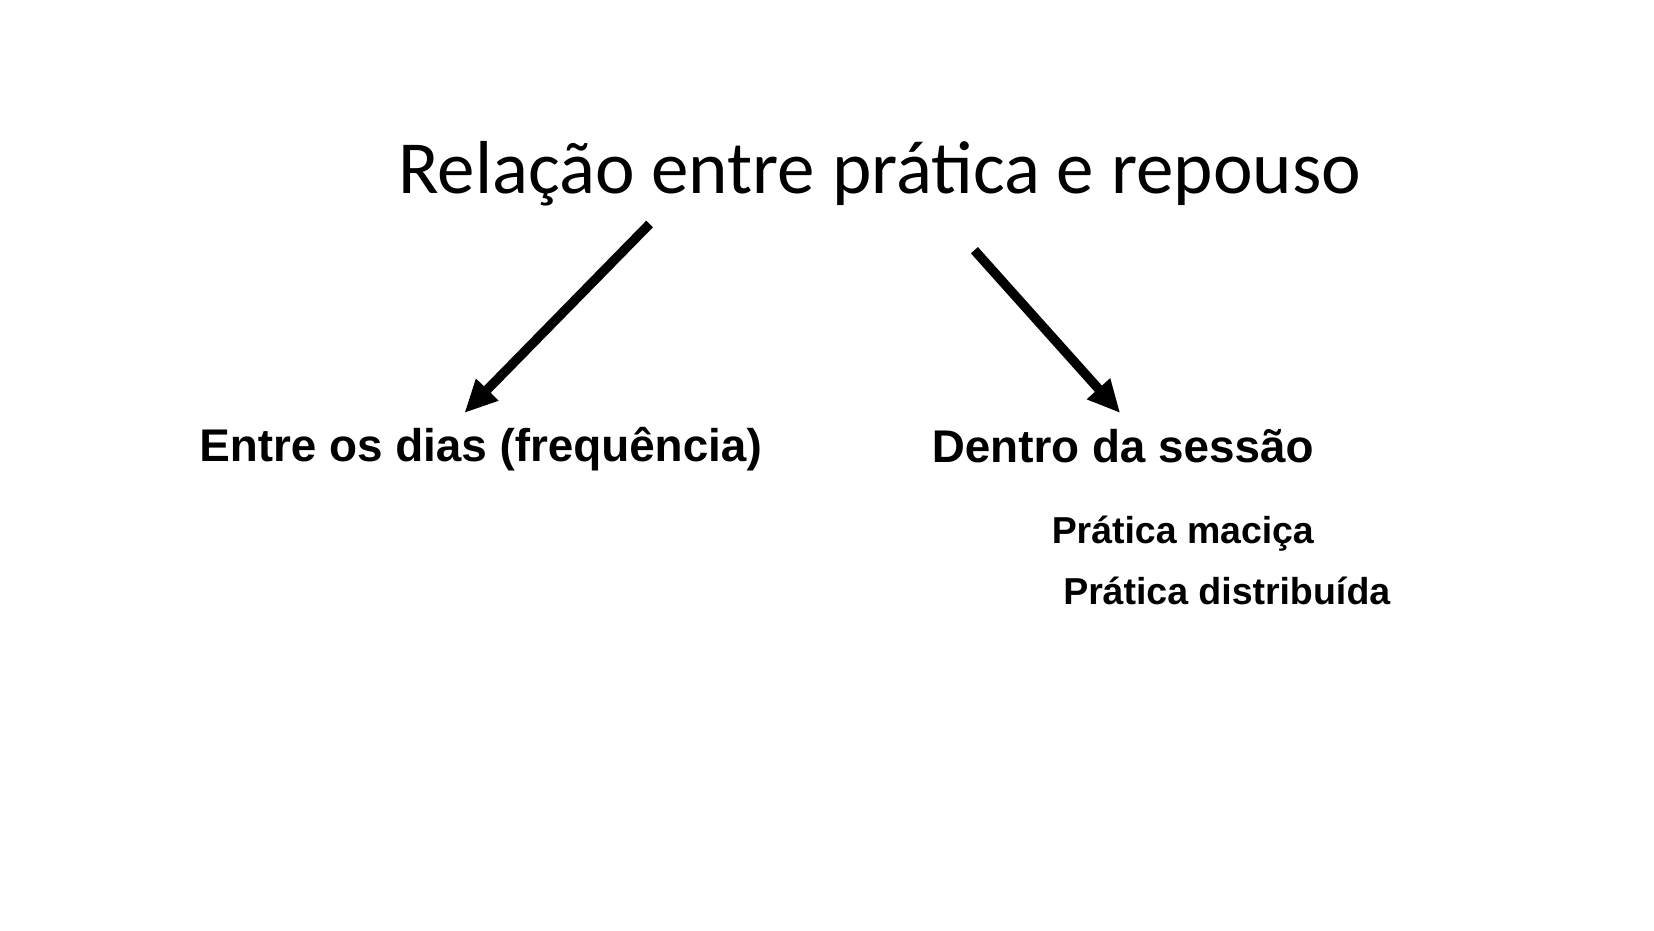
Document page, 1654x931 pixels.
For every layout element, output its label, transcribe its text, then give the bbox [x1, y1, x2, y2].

text_box Prática distribuída [1048, 563, 1406, 621]
text_box Prática maciça [1037, 501, 1329, 559]
text_box Dentro da sessão [917, 413, 1329, 480]
text_box Relação entre prática e repouso [383, 130, 1565, 237]
text_box Entre os dias (frequência) [184, 412, 777, 479]
